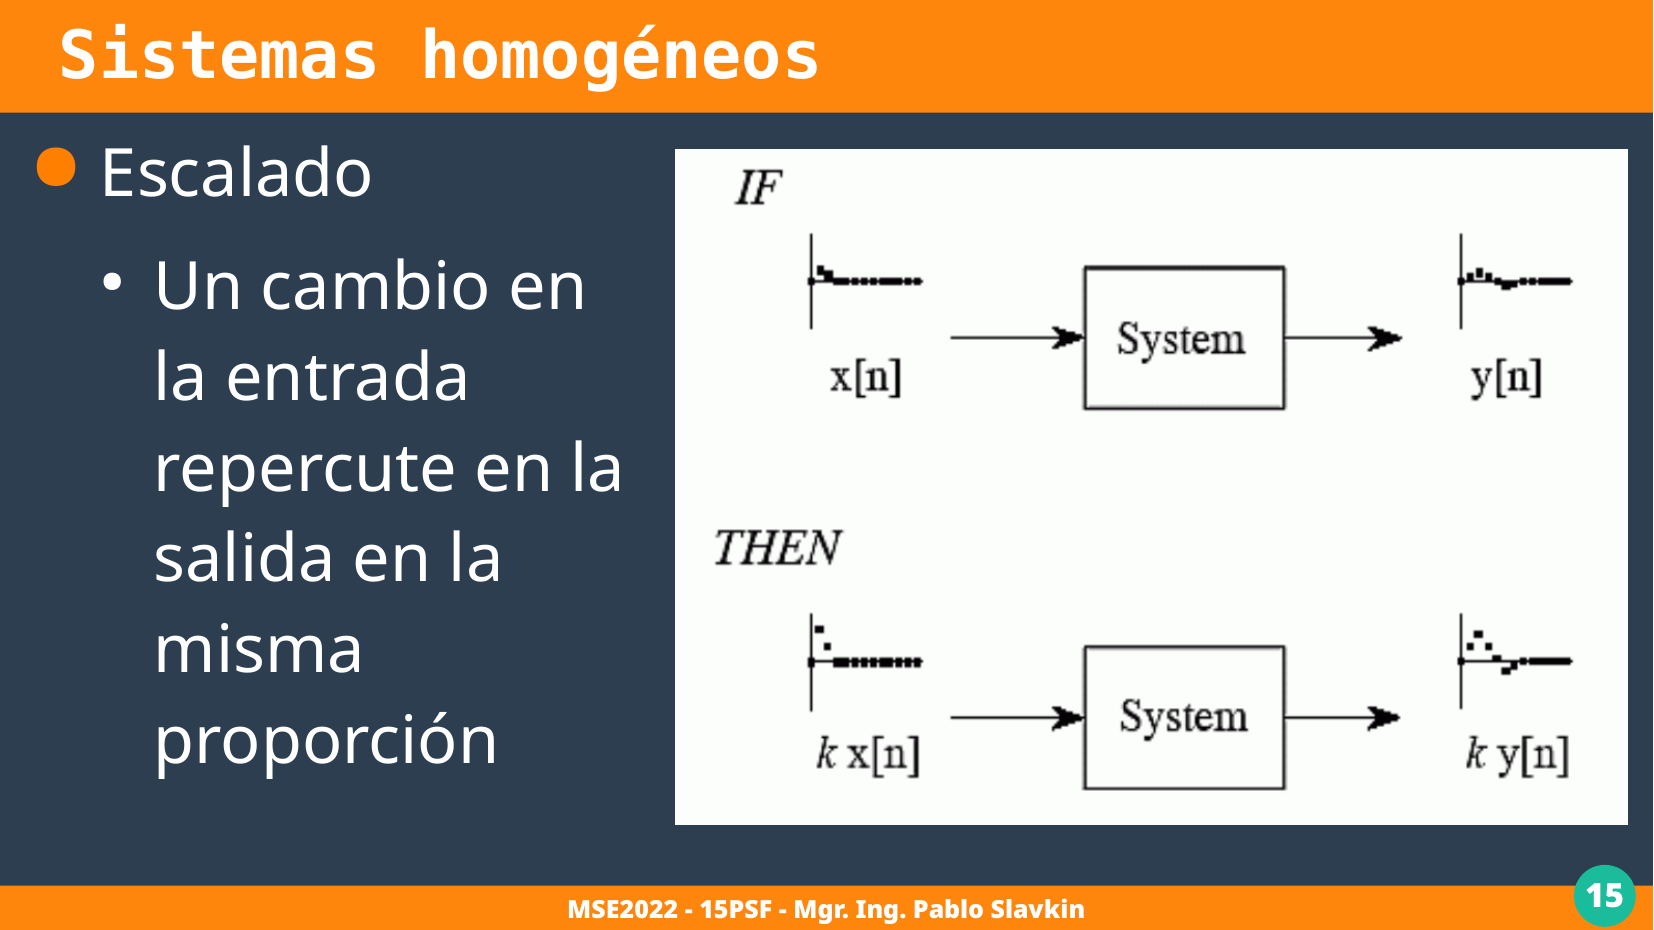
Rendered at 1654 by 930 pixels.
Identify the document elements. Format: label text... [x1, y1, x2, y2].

picture [675, 149, 1628, 826]
title Sistemas homogéneos [58, 16, 1594, 76]
list Escalado Un cambio en la entrada repercute en la salida en la misma proporción [11, 125, 638, 863]
